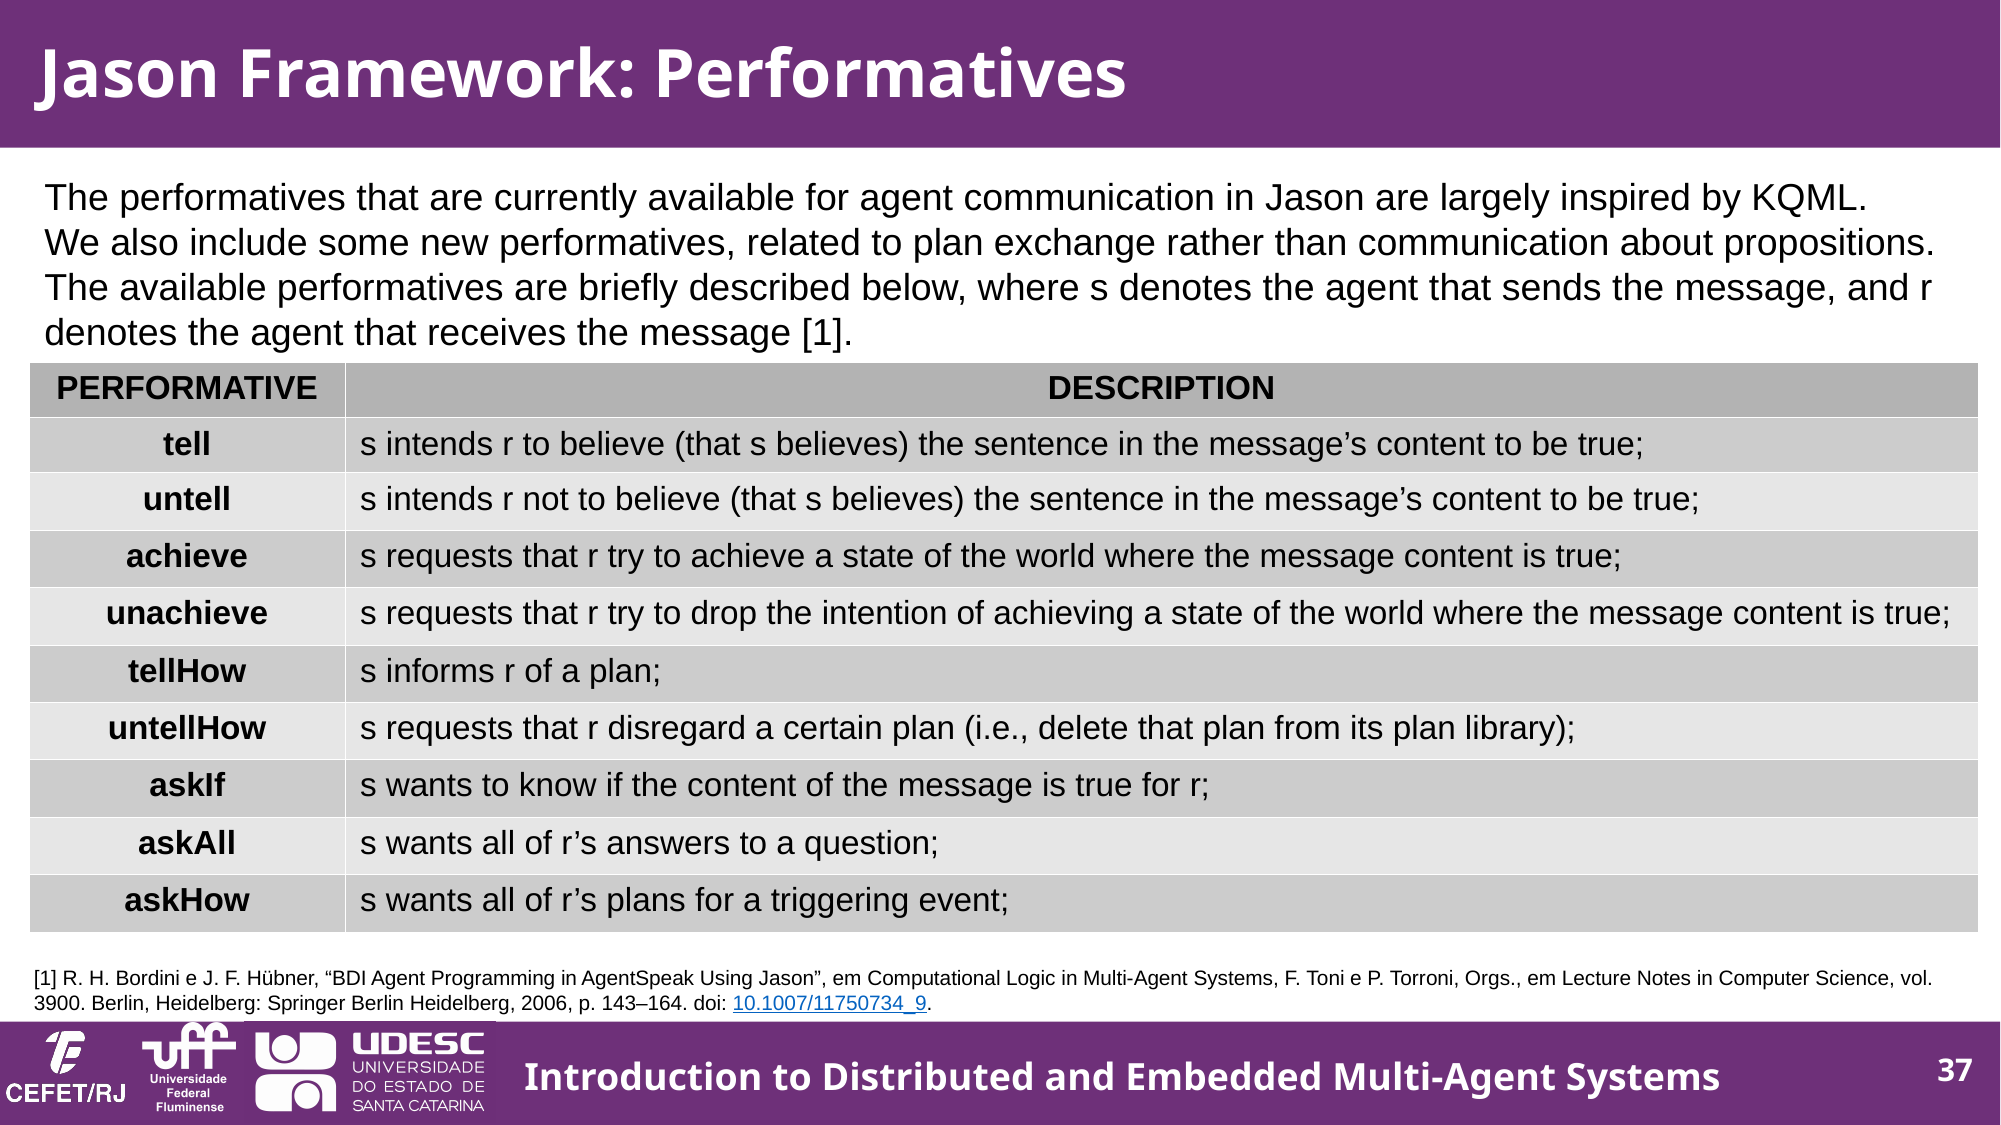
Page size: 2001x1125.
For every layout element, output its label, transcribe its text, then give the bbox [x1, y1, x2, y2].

table_cell s informs r of a plan; [346, 646, 1978, 702]
picture [141, 1021, 237, 1117]
text_box Jason Framework: Performatives [25, 23, 1999, 119]
table_header PERFORMATIVE [30, 363, 345, 417]
table_cell askHow [30, 875, 345, 932]
table_cell s requests that r try to drop the intention of achieving a state of the world where the message content is true; [346, 588, 1978, 645]
table_cell tell [30, 418, 345, 472]
table_cell untell [30, 473, 345, 530]
text_box [1] R. H. Bordini e J. F. Hübner, “BDI Agent Programming in AgentSpeak Using Jason”, em Computational Logic in Multi-Agent Systems, F. Toni e P. Torroni, Orgs., em Lecture Notes in Computer Science, vol. 3900. Berlin, Heidelberg: Springer Berlin Heidelberg, 2006, p. 143–164. doi: 10.1007/11750734_9. [19, 957, 1999, 1019]
table_cell s requests that r disregard a certain plan (i.e., delete that plan from its plan library); [346, 703, 1978, 759]
text_box The performatives that are currently available for agent communication in Jason are largely inspired by KQML. We also include some new performatives, related to plan exchange rather than communication about propositions. The available performatives are briefly described below, where s denotes the agent that sends the message, and r denotes the agent that receives the message [1]. [29, 165, 1962, 348]
table_cell s wants all of r’s answers to a question; [346, 818, 1978, 874]
table_cell s wants to know if the content of the message is true for r; [346, 760, 1978, 817]
table_cell askAll [30, 818, 345, 874]
picture [6, 1009, 125, 1125]
table_cell s intends r not to believe (that s believes) the sentence in the message’s content to be true; [346, 473, 1978, 530]
picture [244, 1021, 496, 1123]
table_cell s wants all of r’s plans for a triggering event; [346, 875, 1978, 932]
table_cell askIf [30, 760, 345, 817]
table_cell s intends r to believe (that s believes) the sentence in the message’s content to be true; [346, 418, 1978, 472]
table_cell achieve [30, 531, 345, 587]
table_cell s requests that r try to achieve a state of the world where the message content is true; [346, 531, 1978, 587]
table_cell tellHow [30, 646, 345, 702]
table_cell untellHow [30, 703, 345, 759]
table_header DESCRIPTION [346, 363, 1978, 417]
table_cell unachieve [30, 588, 345, 645]
